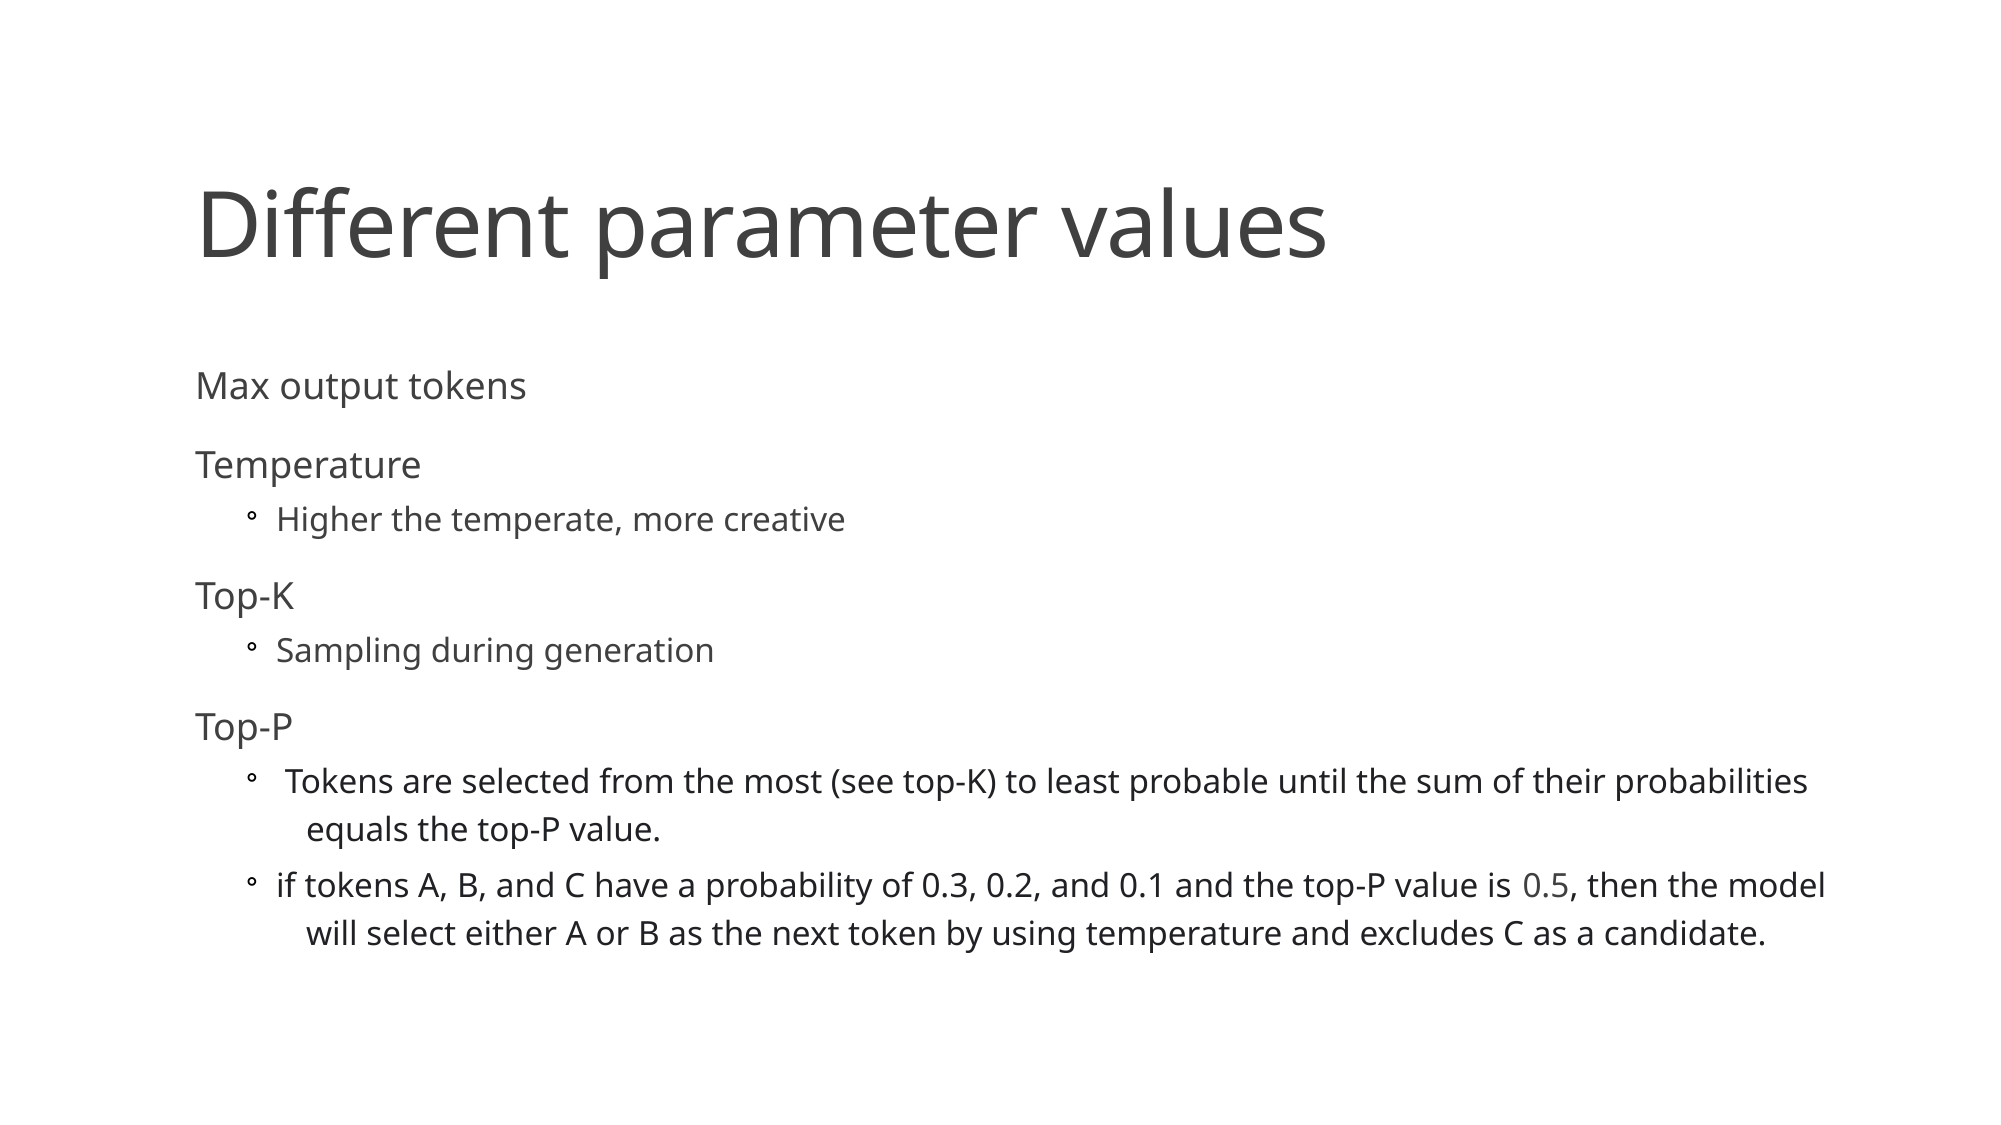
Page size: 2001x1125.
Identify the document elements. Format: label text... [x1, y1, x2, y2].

title Different parameter values [180, 47, 1831, 286]
list Max output tokens Temperature Higher the temperate, more creative Top-K Sampling during generation Top-P Tokens are selected from the most (see top-K) to least probable until the sum of their probabilities equals the top-P value. if tokens A, B, and C have a probability of 0.3, 0.2, and 0.1 and the top-P value is 0.5, then the model will select either A or B as the next token by using temperature and excludes C as a candidate. [180, 345, 1831, 963]
